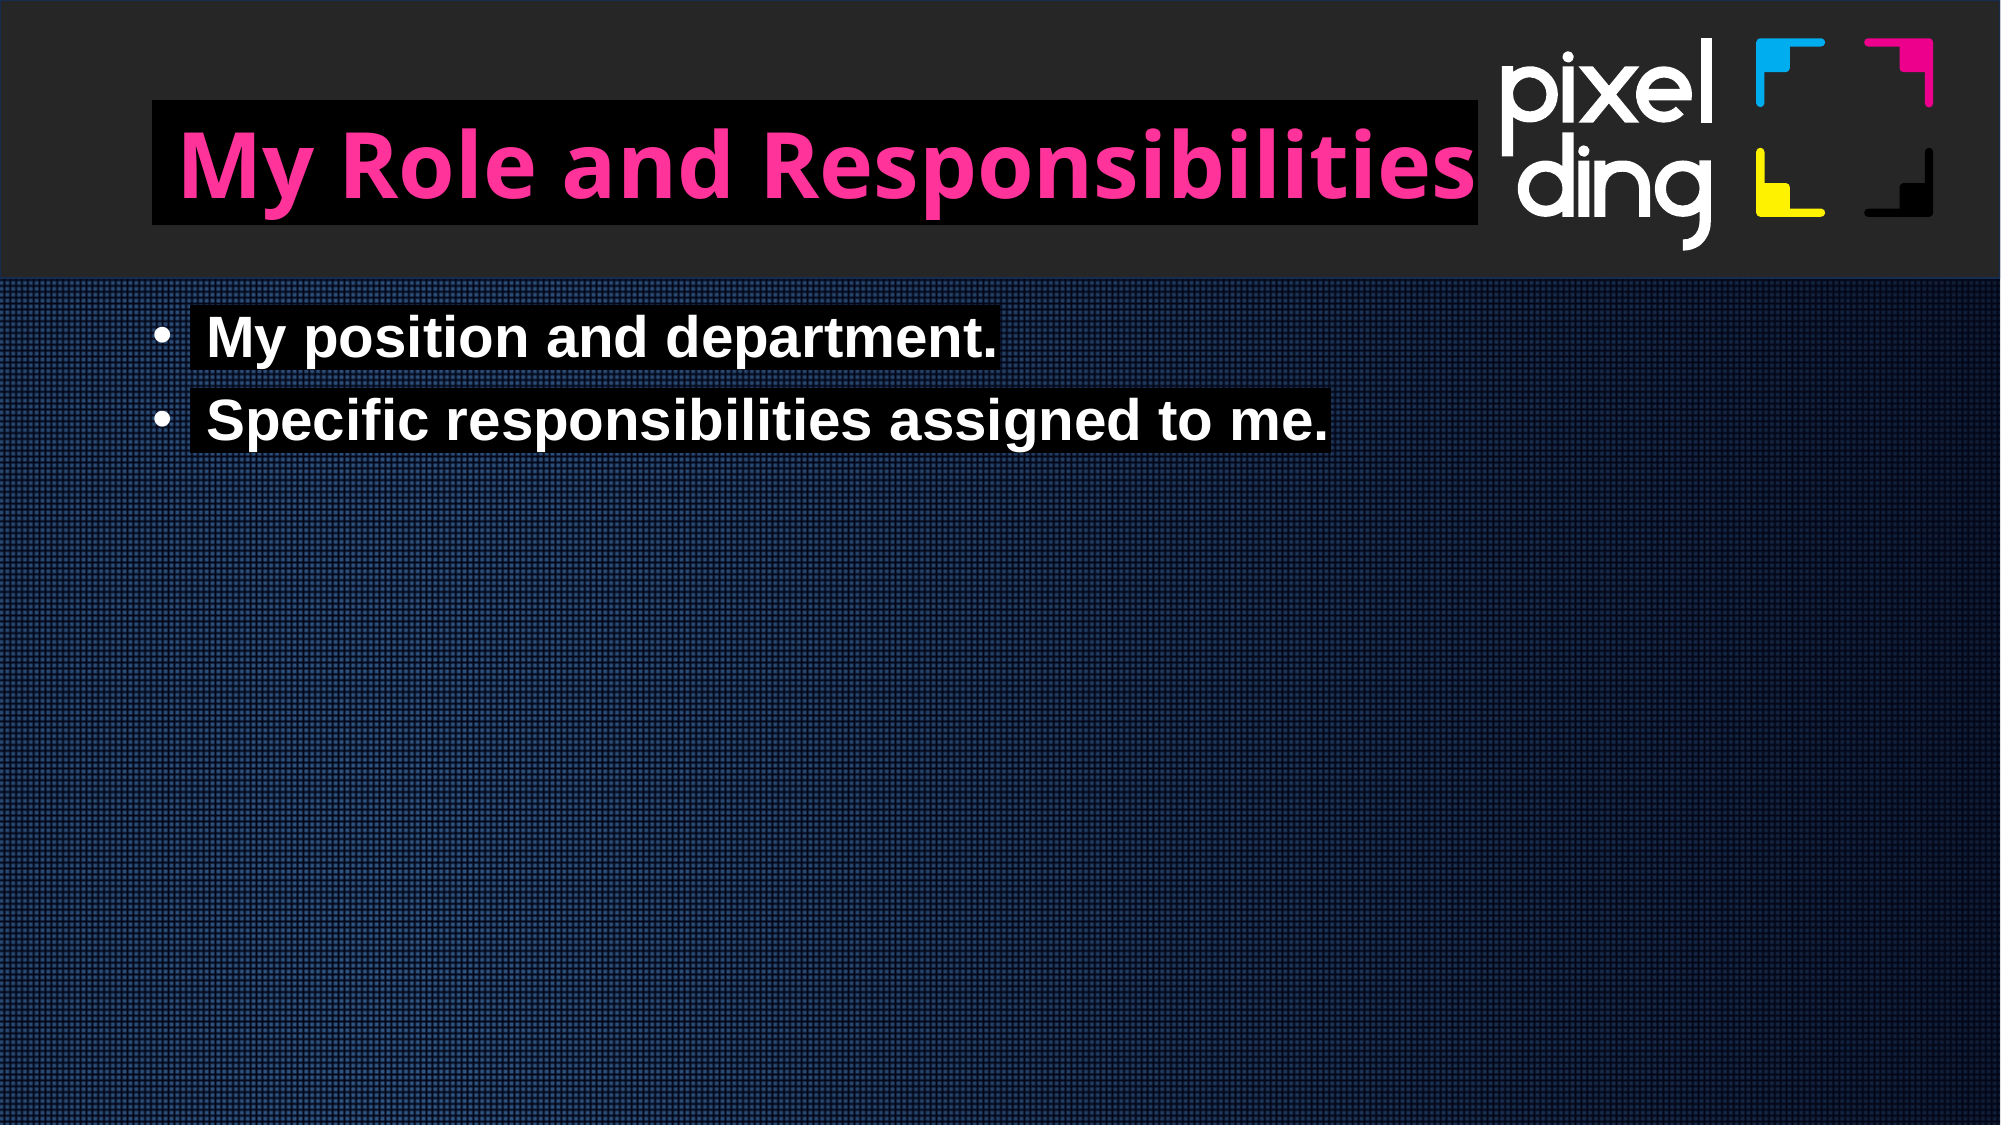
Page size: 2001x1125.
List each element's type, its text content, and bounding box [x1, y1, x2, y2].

list My position and department. Specific responsibilities assigned to me. [137, 299, 1863, 1014]
title My Role and Responsibilities [137, 59, 1863, 278]
